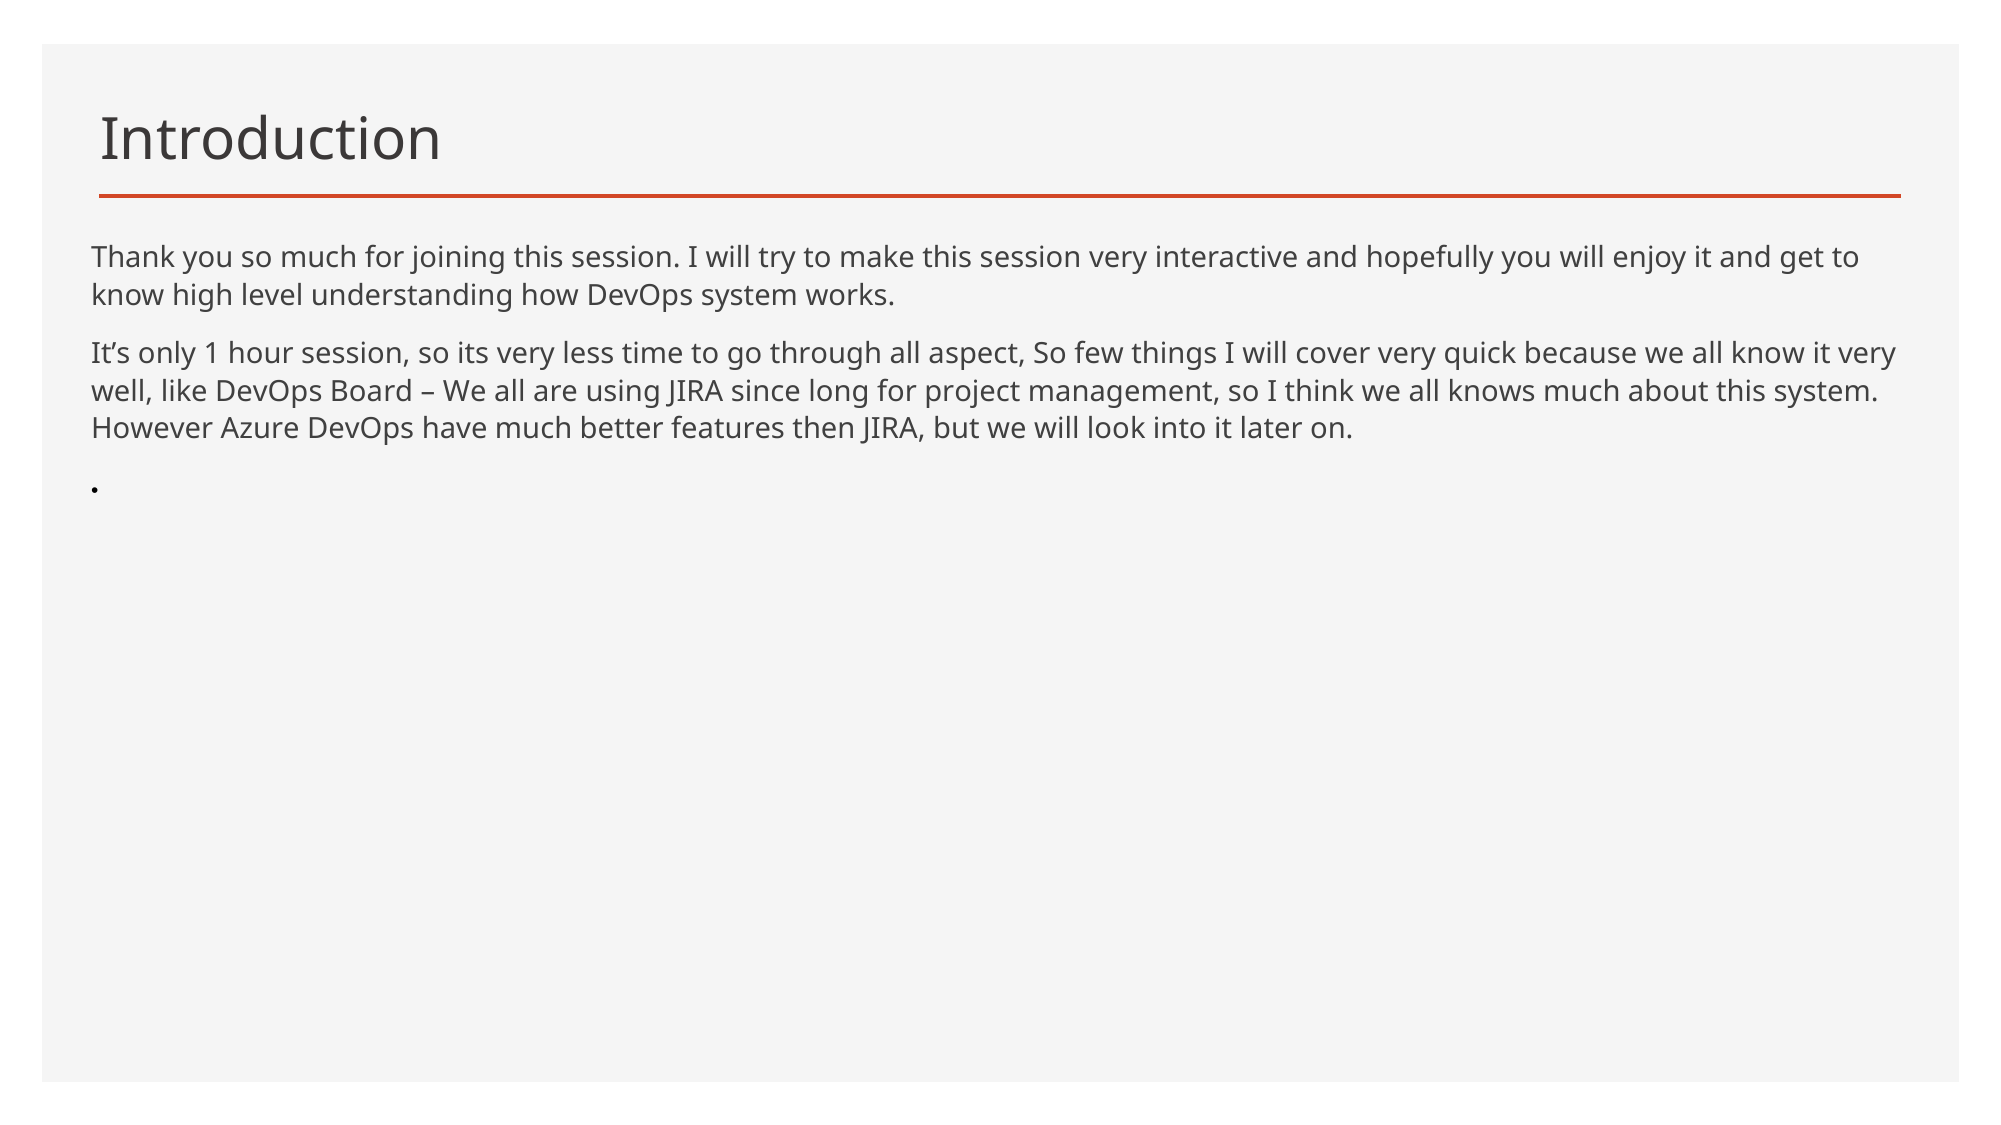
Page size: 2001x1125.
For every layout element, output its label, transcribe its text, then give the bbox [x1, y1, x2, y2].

text_box Thank you so much for joining this session. I will try to make this session very interactive and hopefully you will enjoy it and get to know high level understanding how DevOps system works. It’s only 1 hour session, so its very less time to go through all aspect, So few things I will cover very quick because we all know it very well, like DevOps Board – We all are using JIRA since long for project management, so I think we all knows much about this system. However Azure DevOps have much better features then JIRA, but we will look into it later on. [76, 228, 1925, 1018]
title Introduction [85, 73, 1214, 179]
